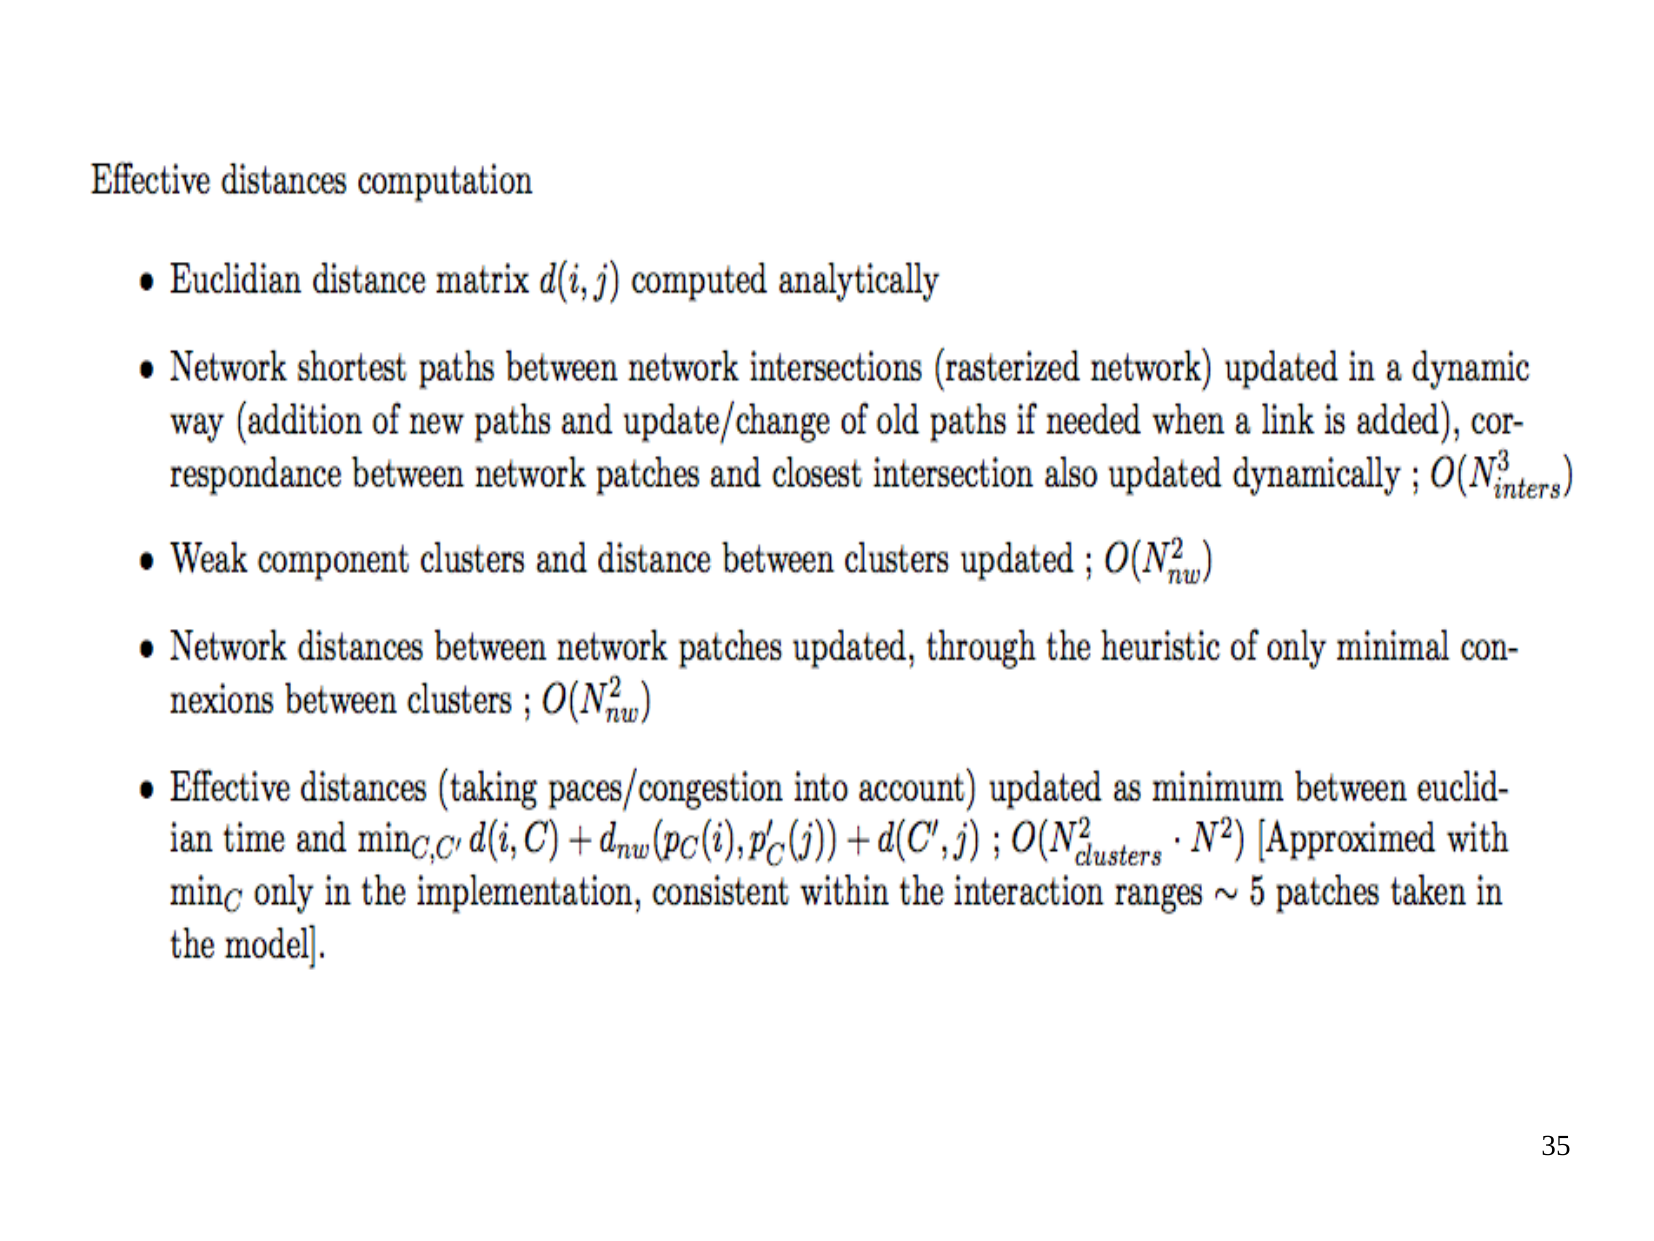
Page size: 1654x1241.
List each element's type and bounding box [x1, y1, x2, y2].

picture [72, 141, 1607, 1030]
